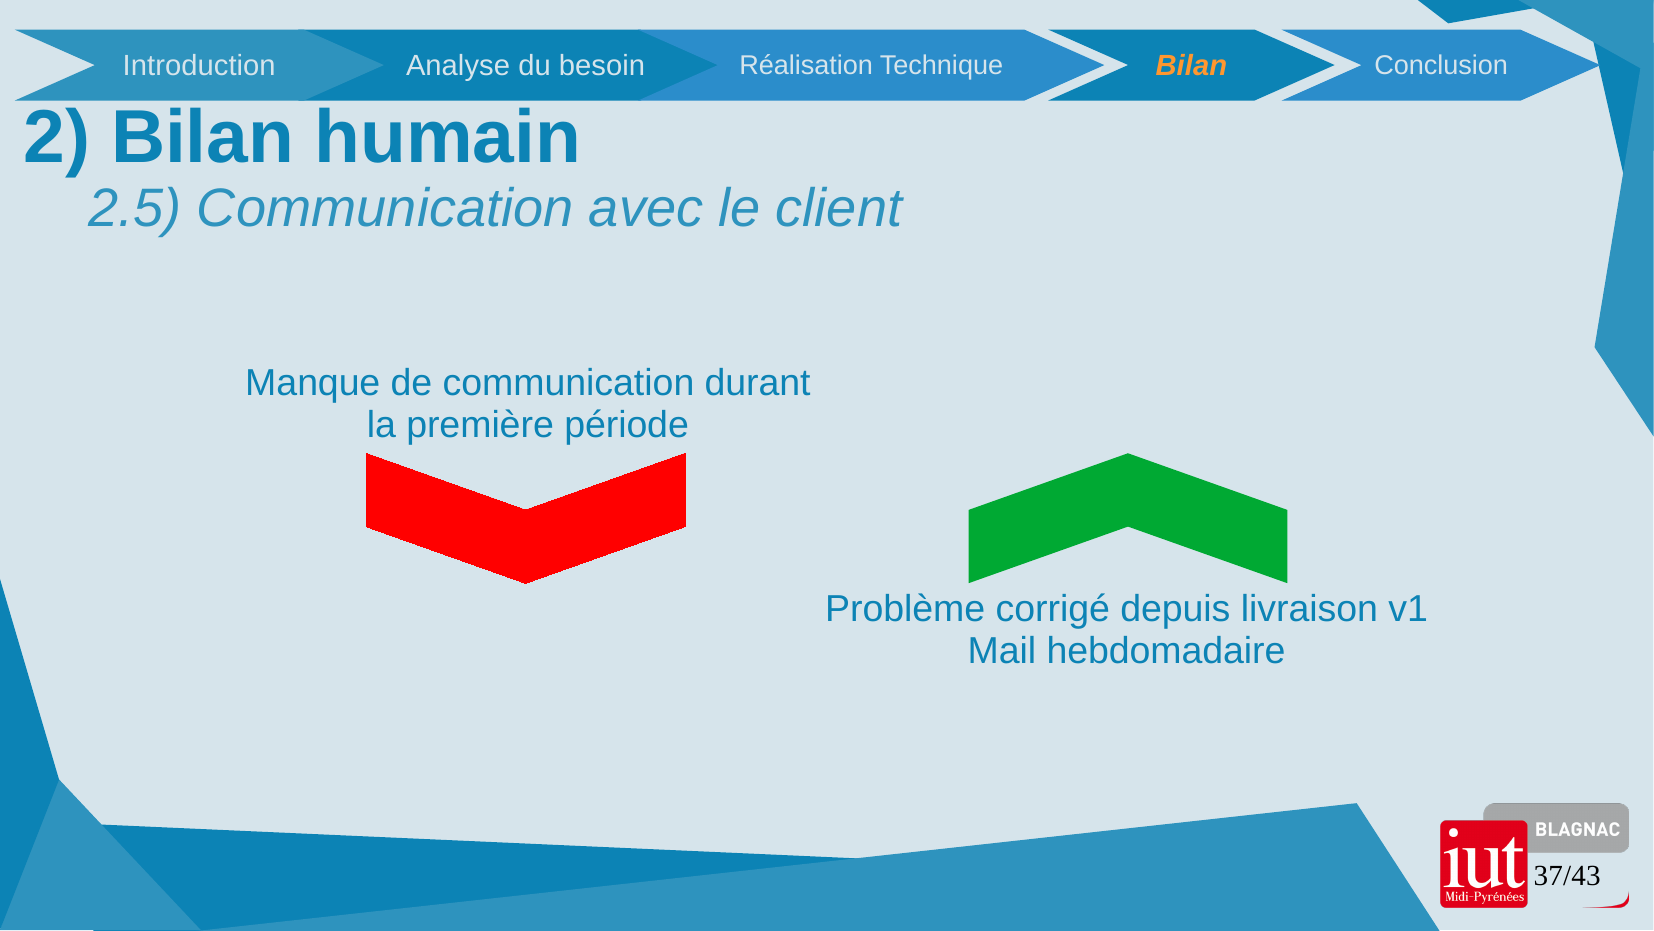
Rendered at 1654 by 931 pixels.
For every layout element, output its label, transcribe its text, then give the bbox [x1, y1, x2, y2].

picture [1440, 803, 1629, 908]
text_box [366, 453, 686, 584]
text_box [968, 453, 1288, 584]
text_box Problème corrigé depuis livraison v1 Mail hebdomadaire [810, 580, 1443, 680]
text_box Introduction [14, 29, 384, 94]
title 2) Bilan humain [23, 94, 1512, 179]
text_box Réalisation Technique [637, 29, 1105, 94]
text_box Bilan [1048, 29, 1335, 94]
text_box Manque de communication durant la première période [230, 354, 826, 454]
text_box Analyse du besoin [305, 29, 715, 94]
text_box Conclusion [1281, 29, 1601, 101]
title 2.5) Communication avec le client [88, 177, 1388, 238]
